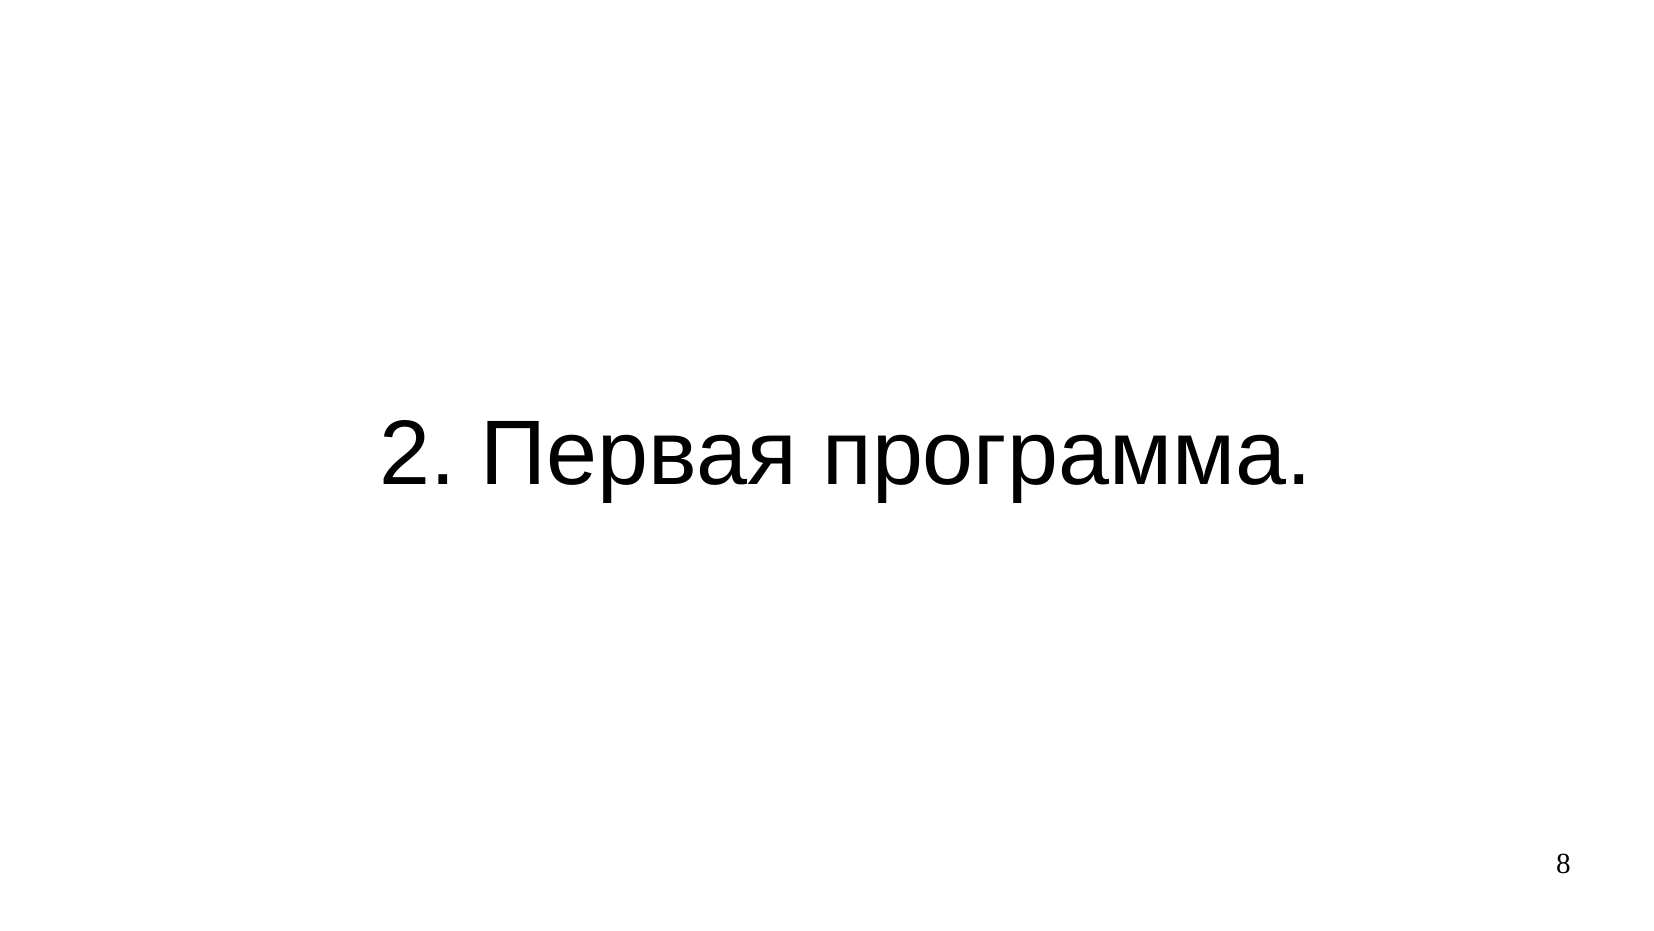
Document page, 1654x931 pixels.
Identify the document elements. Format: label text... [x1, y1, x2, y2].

title 2. Первая программа. [101, 375, 1591, 531]
